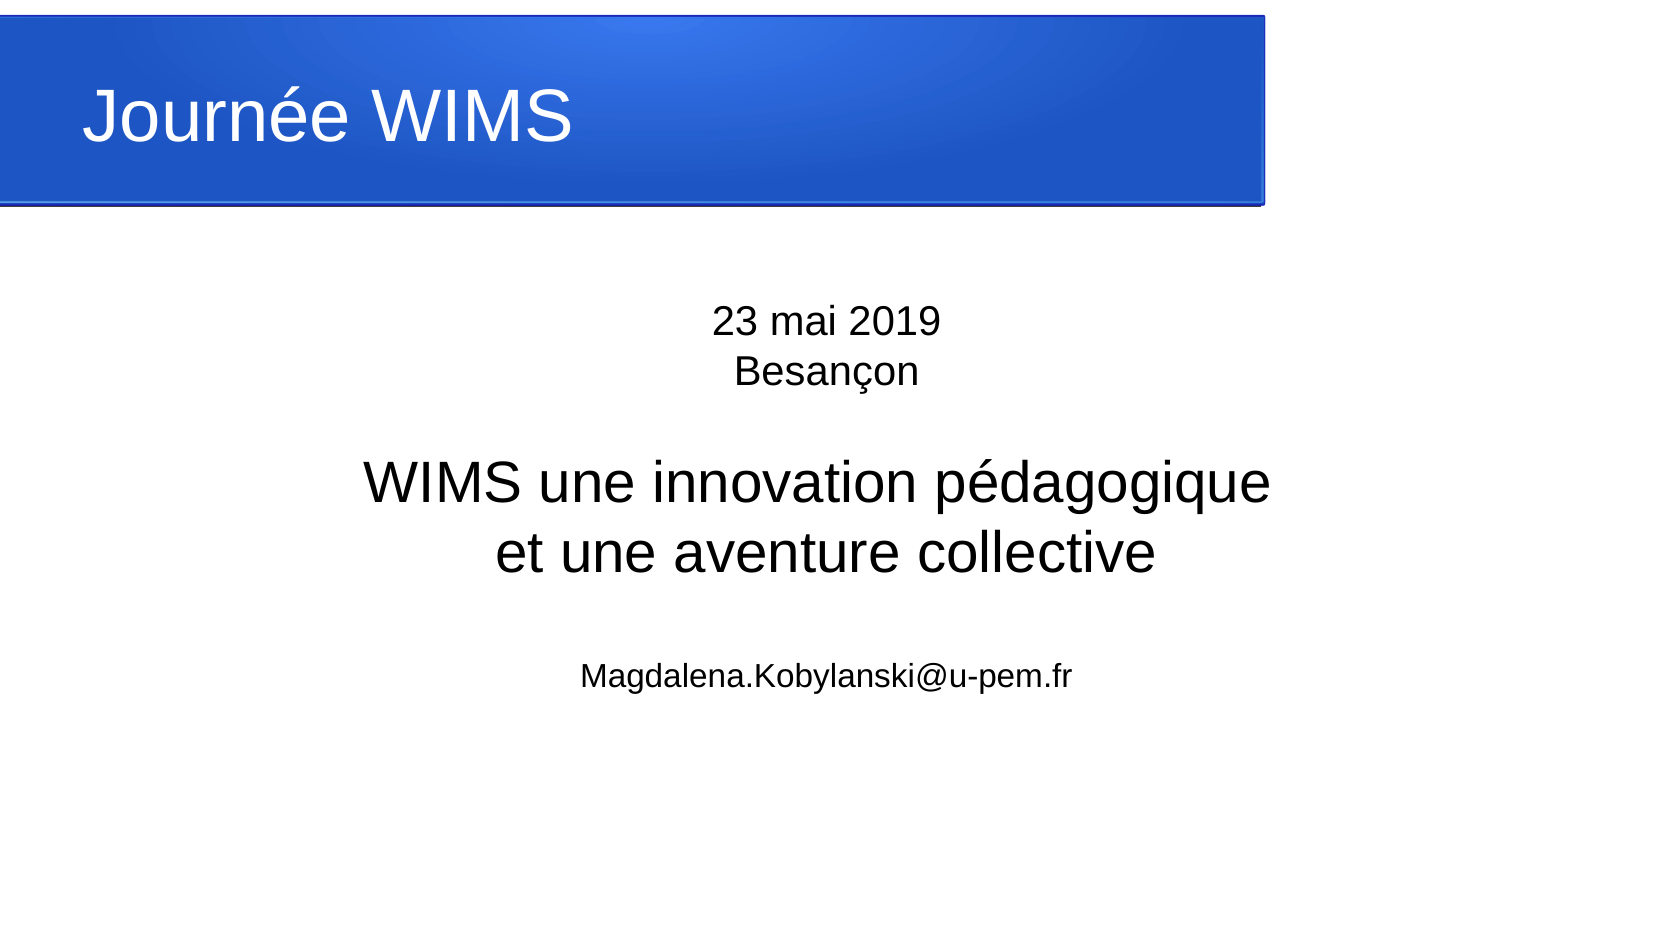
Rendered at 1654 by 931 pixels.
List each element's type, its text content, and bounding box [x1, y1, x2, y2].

text_box Journée WIMS [82, 35, 1235, 189]
text_box 23 mai 2019 Besançon WIMS une innovation pédagogique et une aventure collective Magdalena.Kobylanski@u-pem.fr [82, 224, 1571, 764]
picture [0, 13, 1269, 211]
